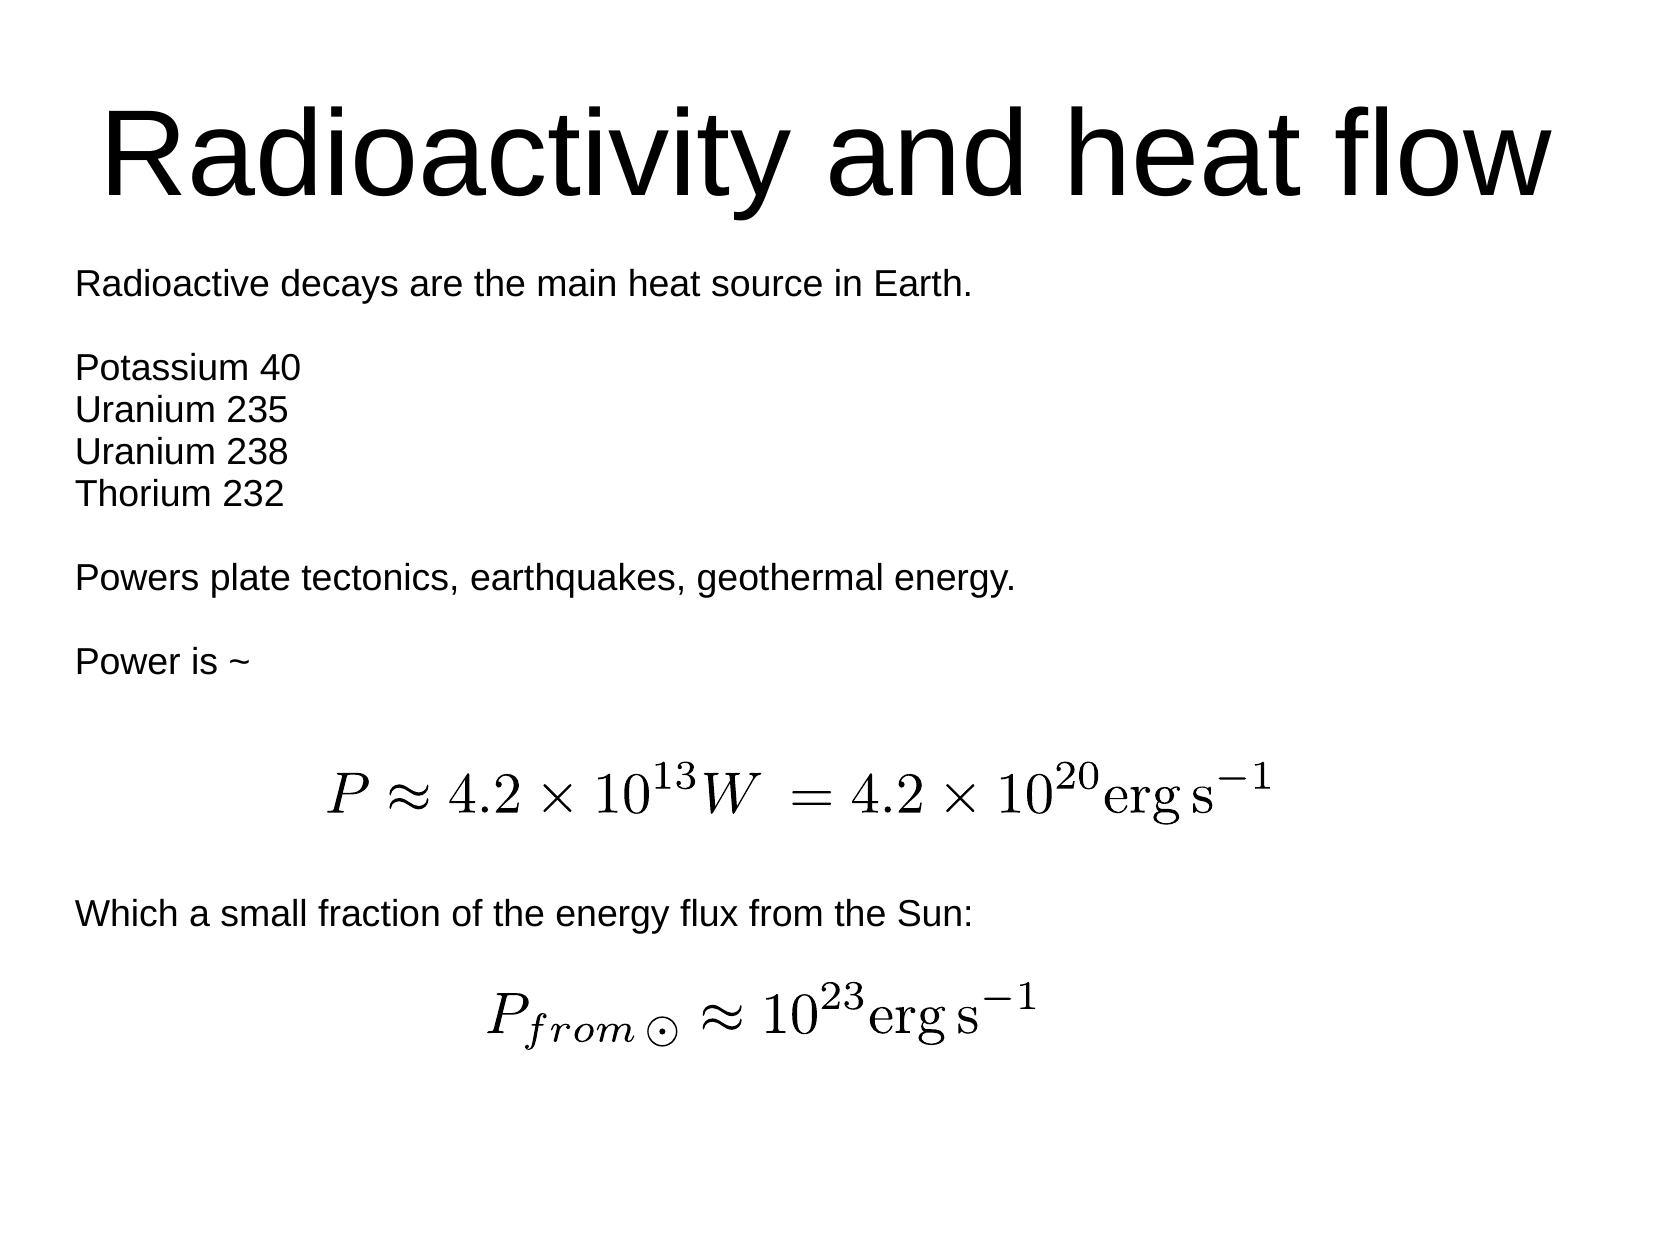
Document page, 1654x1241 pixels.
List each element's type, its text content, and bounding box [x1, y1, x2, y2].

text_box [487, 981, 1036, 1051]
text_box Radioactive decays are the main heat source in Earth. Potassium 40 Uranium 235 Uranium 238 Thorium 232 Powers plate tectonics, earthquakes, geothermal energy. Power is ~ Which a small fraction of the energy flux from the Sun: [60, 255, 1276, 984]
title Radioactivity and heat flow [82, 49, 1571, 257]
text_box [327, 761, 1270, 825]
